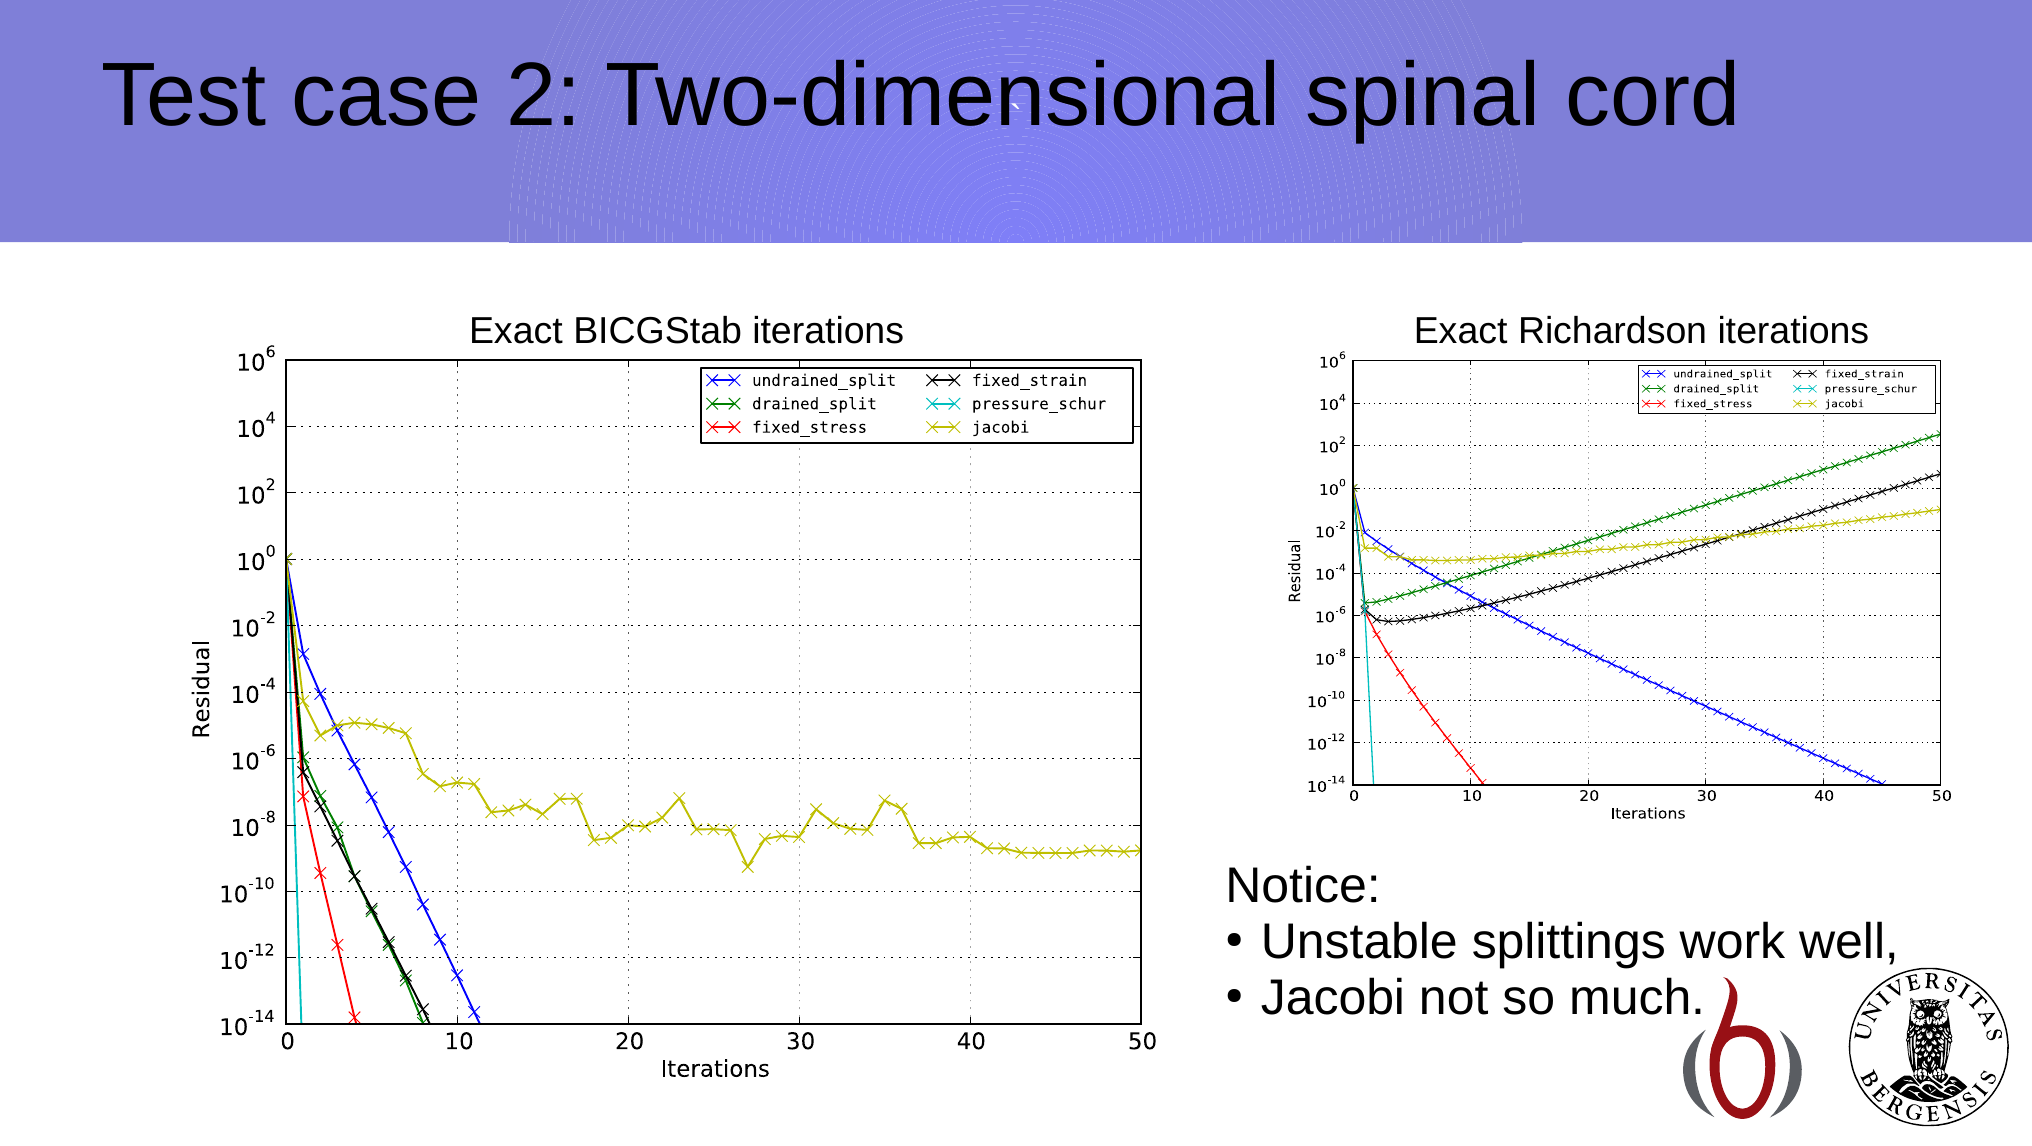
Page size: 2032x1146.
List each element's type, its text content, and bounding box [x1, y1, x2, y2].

picture [147, 275, 1252, 1109]
text_box Exact Richardson iterations [1399, 302, 1885, 359]
picture [1257, 307, 2018, 839]
text_box Exact BICGStab iterations [454, 302, 920, 359]
text_box Notice: Unstable splittings work well, Jacobi not so much. [1210, 850, 1915, 1033]
title Test case 2: Two-dimensional spinal cord [101, 43, 1930, 145]
